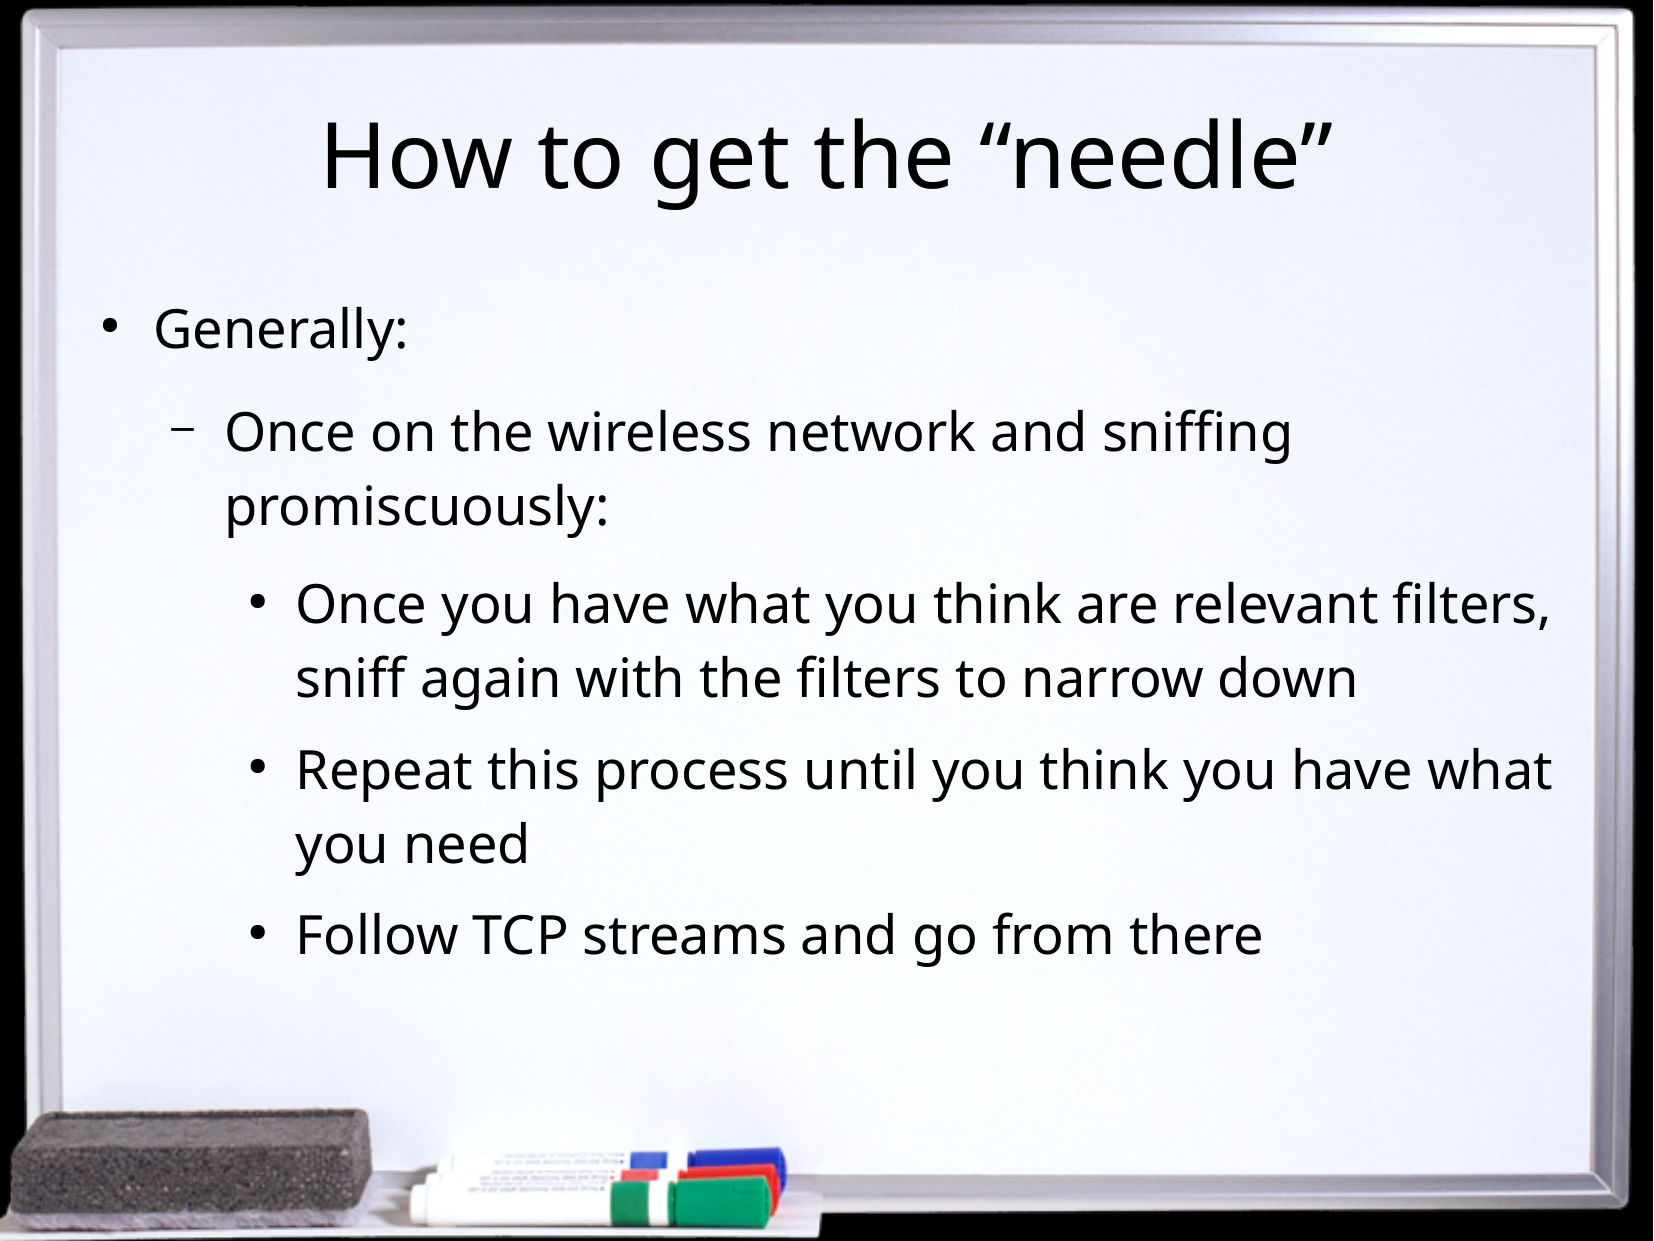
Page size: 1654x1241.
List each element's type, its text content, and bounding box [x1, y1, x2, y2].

picture [0, 0, 1654, 1241]
list Generally: Once on the wireless network and sniffing promiscuously: Once you have what you think are relevant filters, sniff again with the filters to narrow down Repeat this process until you think you have what you need Follow TCP streams and go from there [82, 290, 1571, 1109]
title How to get the “needle” [82, 49, 1571, 257]
